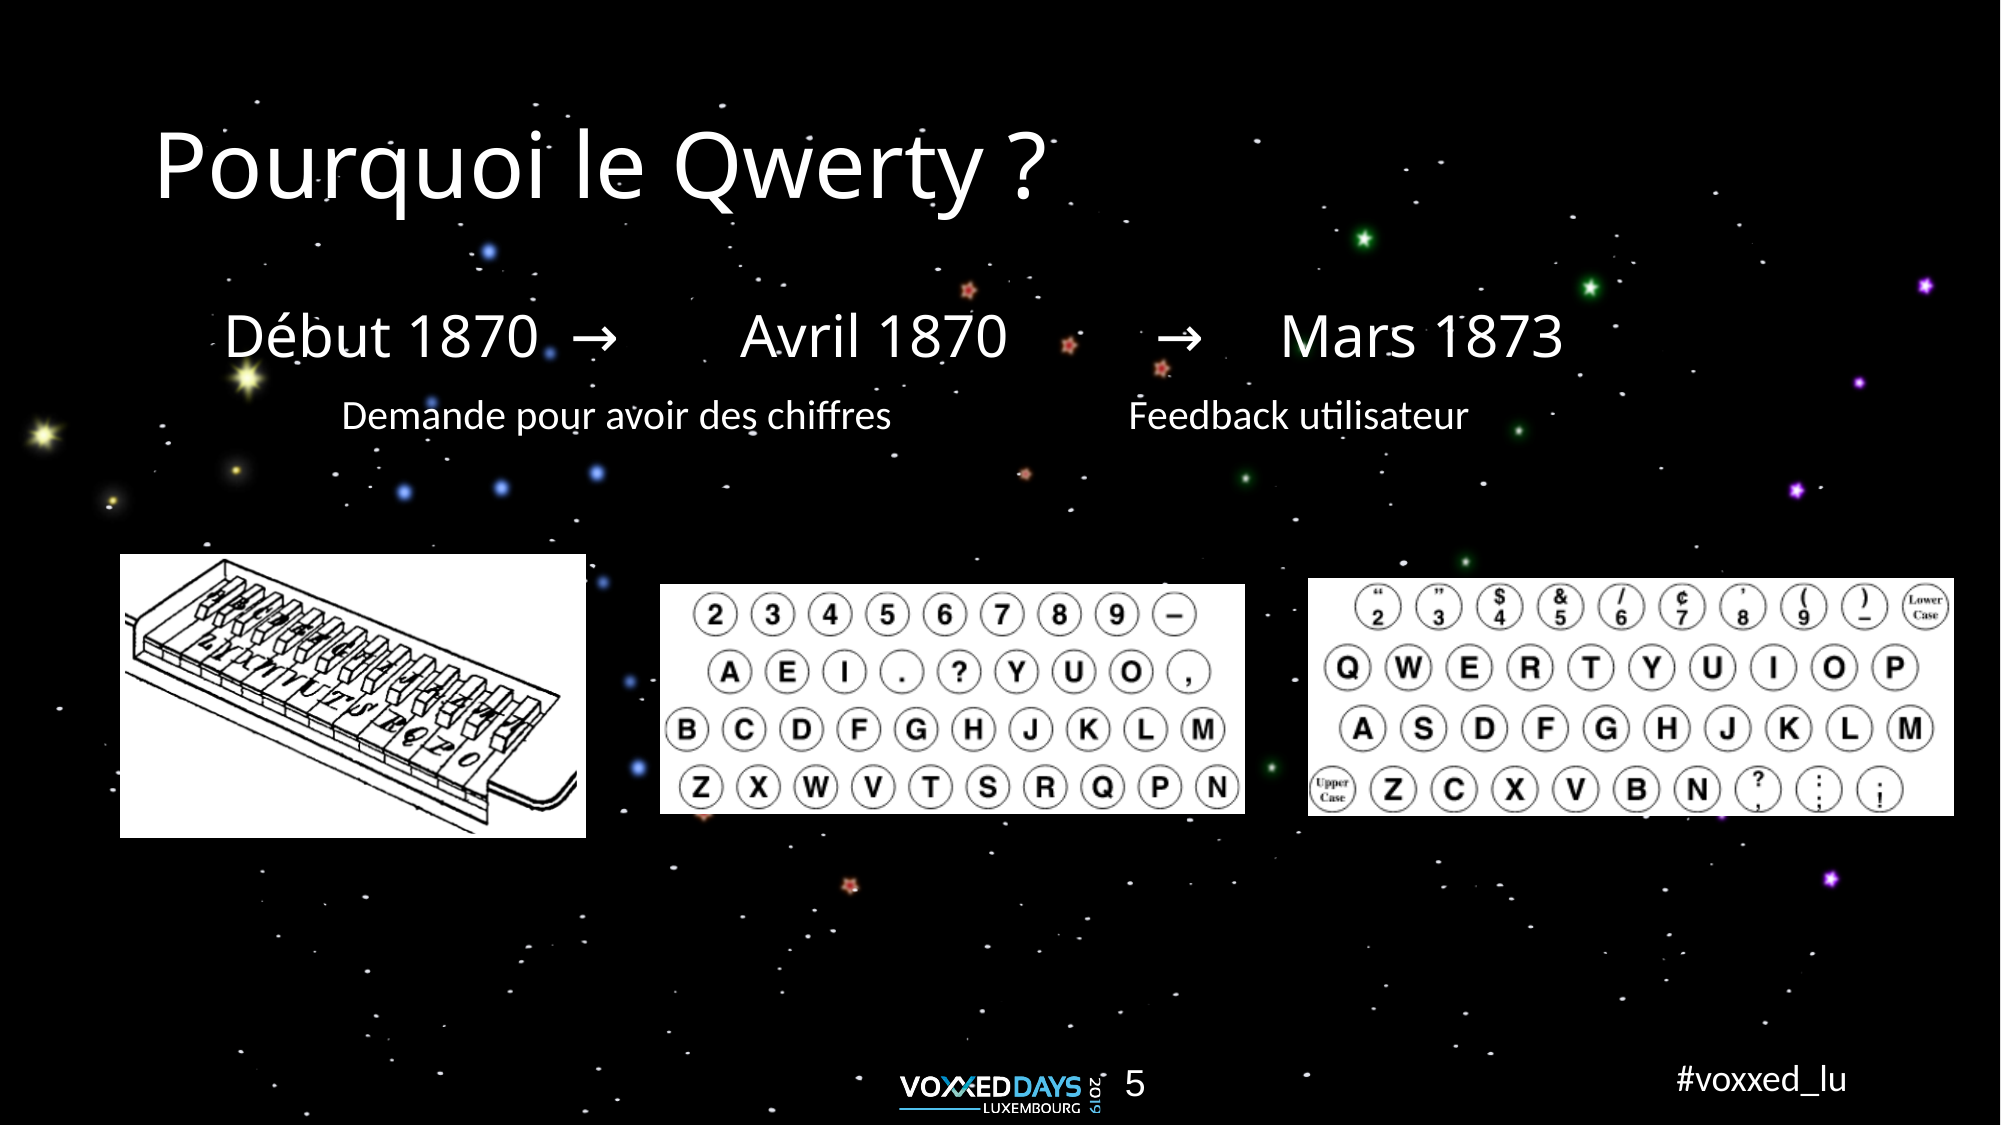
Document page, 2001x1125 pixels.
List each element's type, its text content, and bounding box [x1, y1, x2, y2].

text_box <number> [1110, 1054, 1739, 1125]
picture [0, 0, 2001, 1125]
title Pourquoi le Qwerty ? [137, 59, 1863, 278]
list Début 1870 → Avril 1870 → Mars 1873 Demande pour avoir des chiffres Feedback utilisateur [137, 299, 1863, 1014]
